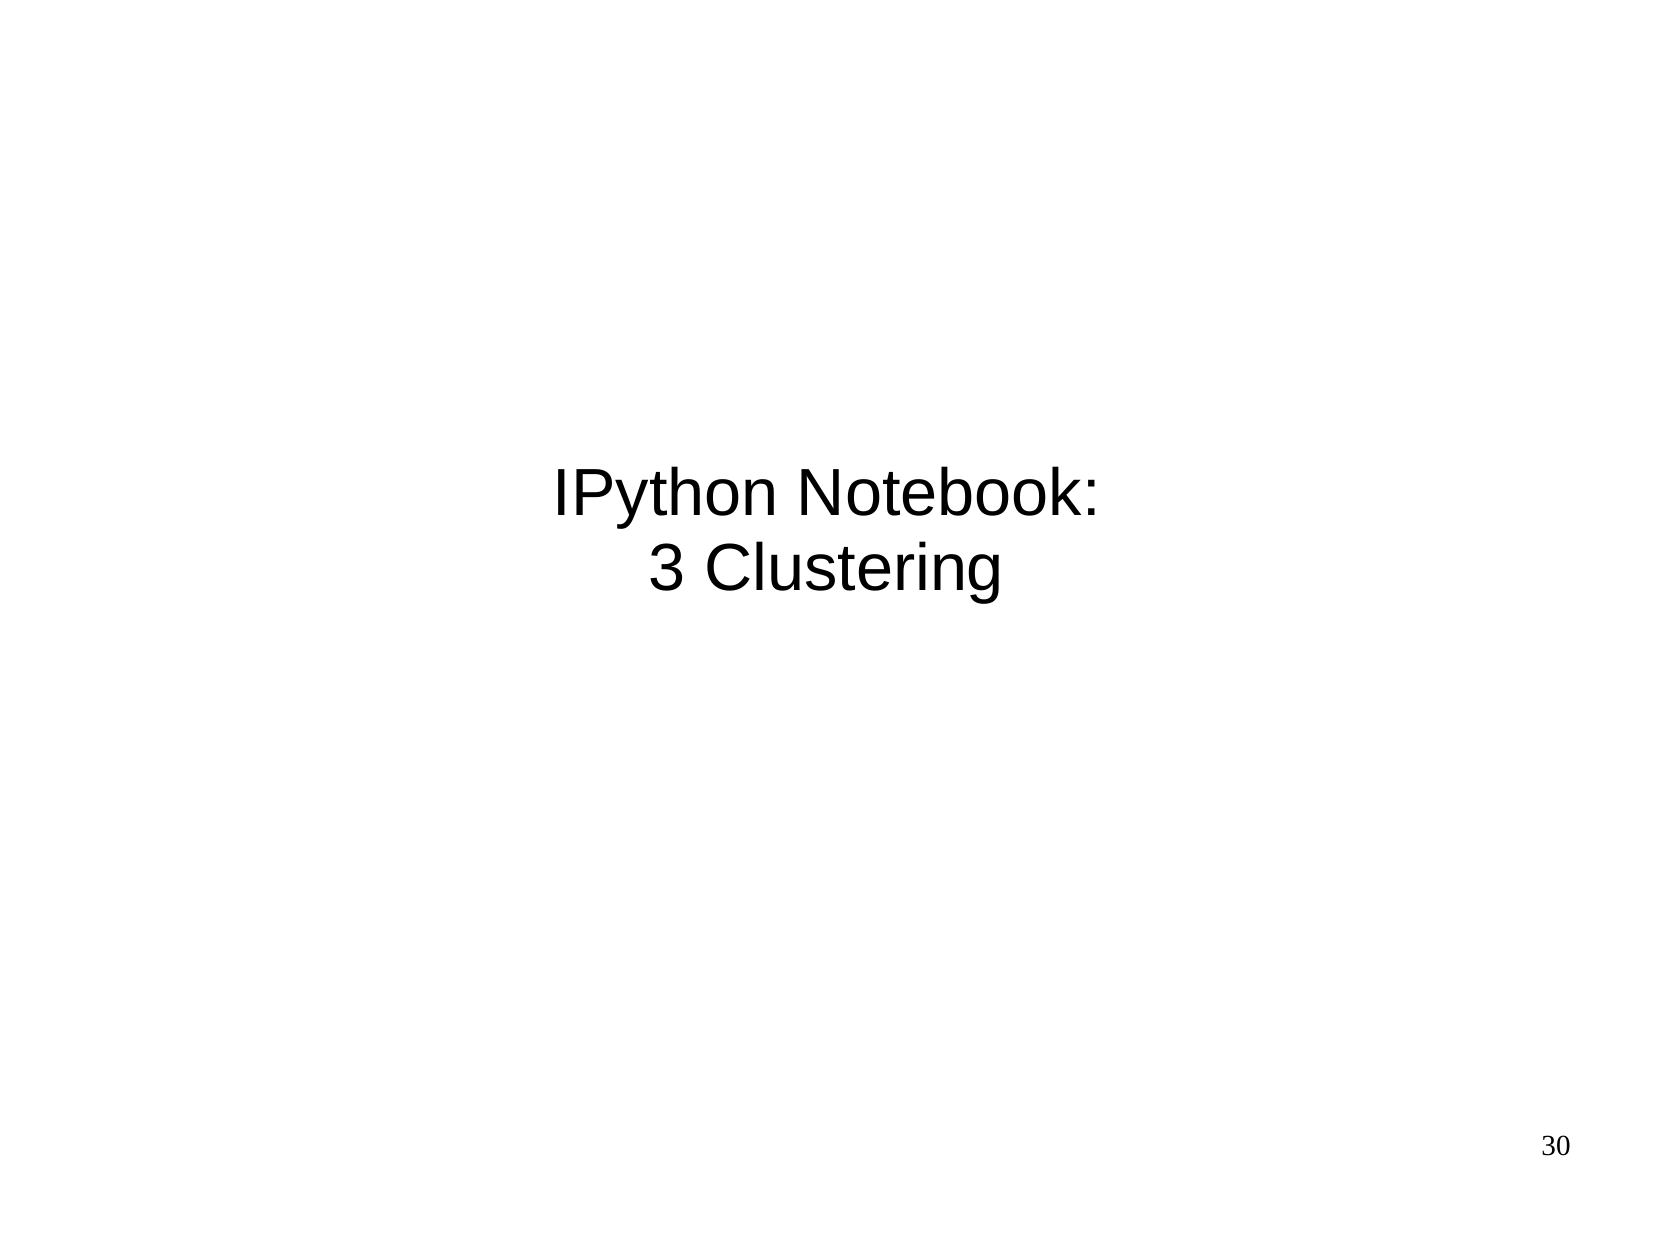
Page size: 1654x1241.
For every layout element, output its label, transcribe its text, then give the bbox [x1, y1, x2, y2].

subtitle IPython Notebook: 3 Clustering [82, 49, 1571, 1010]
